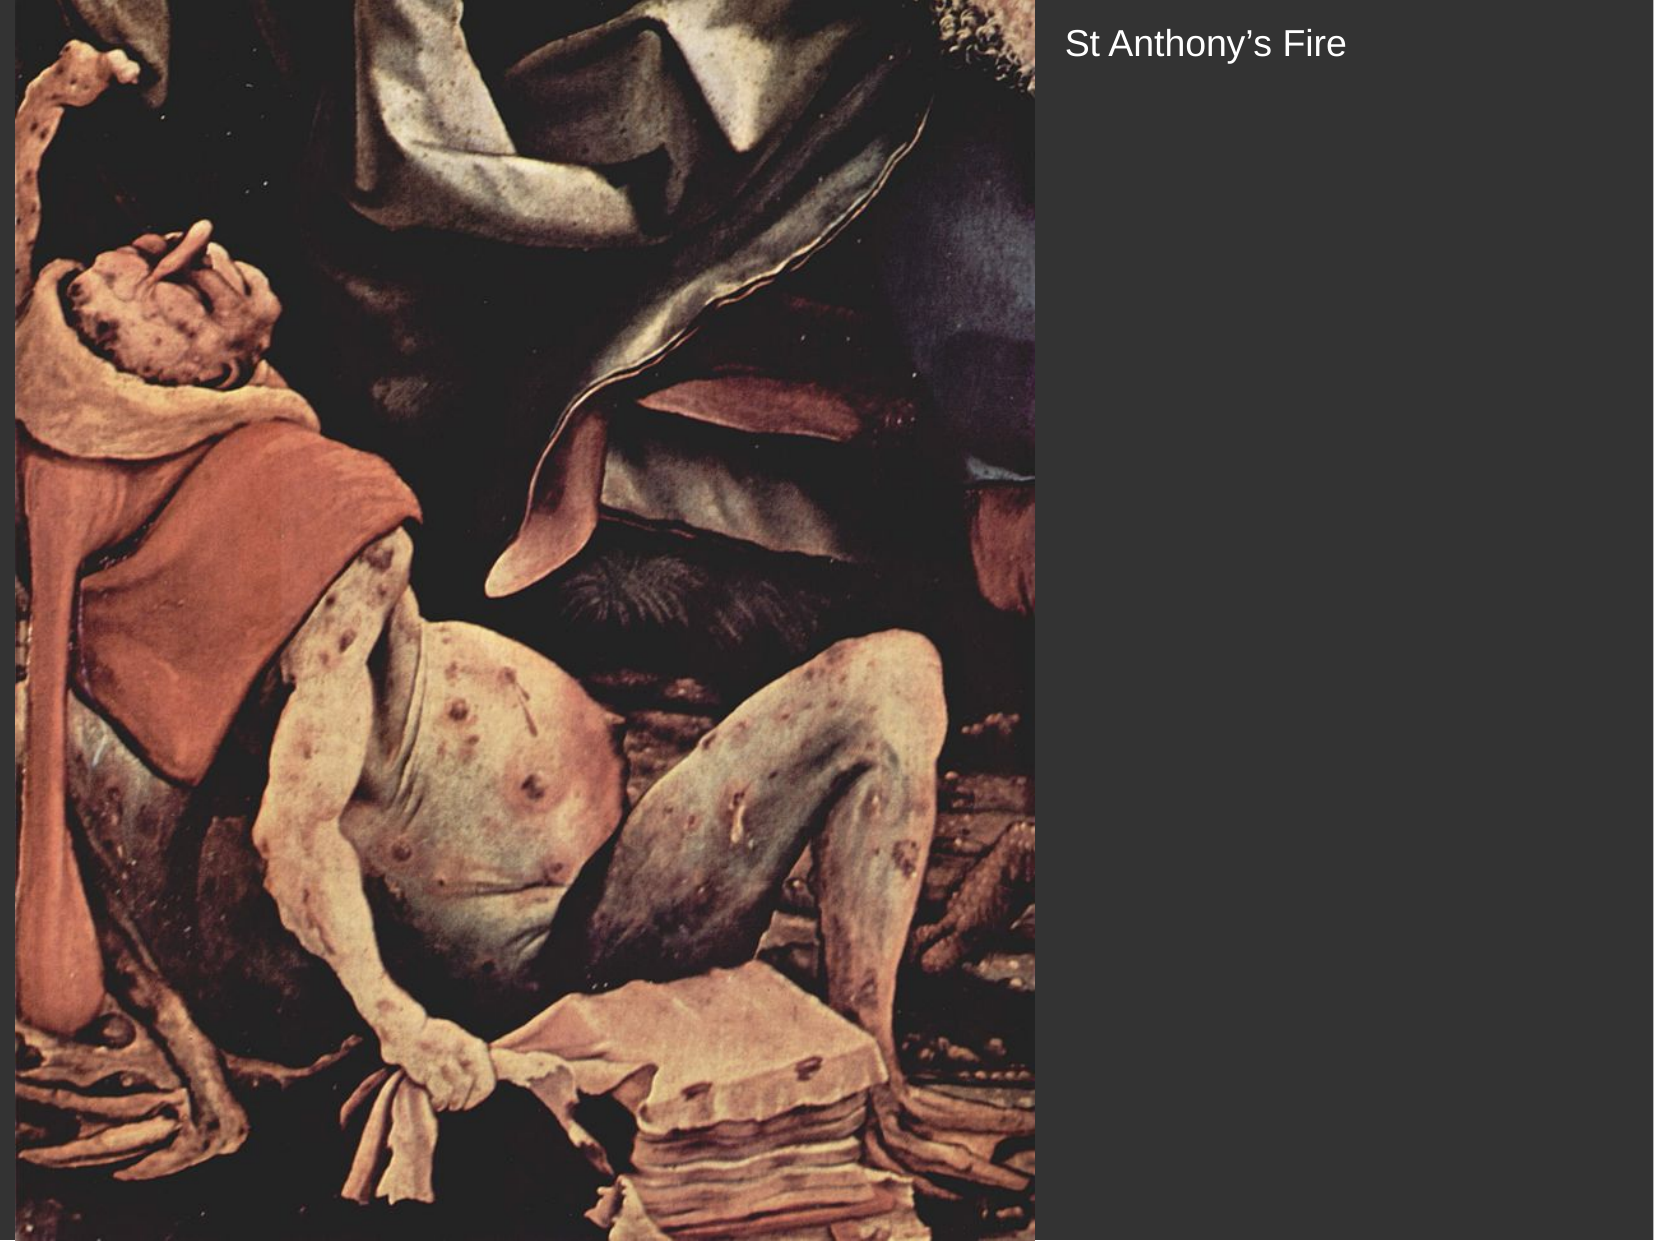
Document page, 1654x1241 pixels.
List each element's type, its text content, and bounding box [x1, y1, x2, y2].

text_box St Anthony’s Fire [1050, 15, 1621, 72]
picture [15, 0, 1035, 1241]
